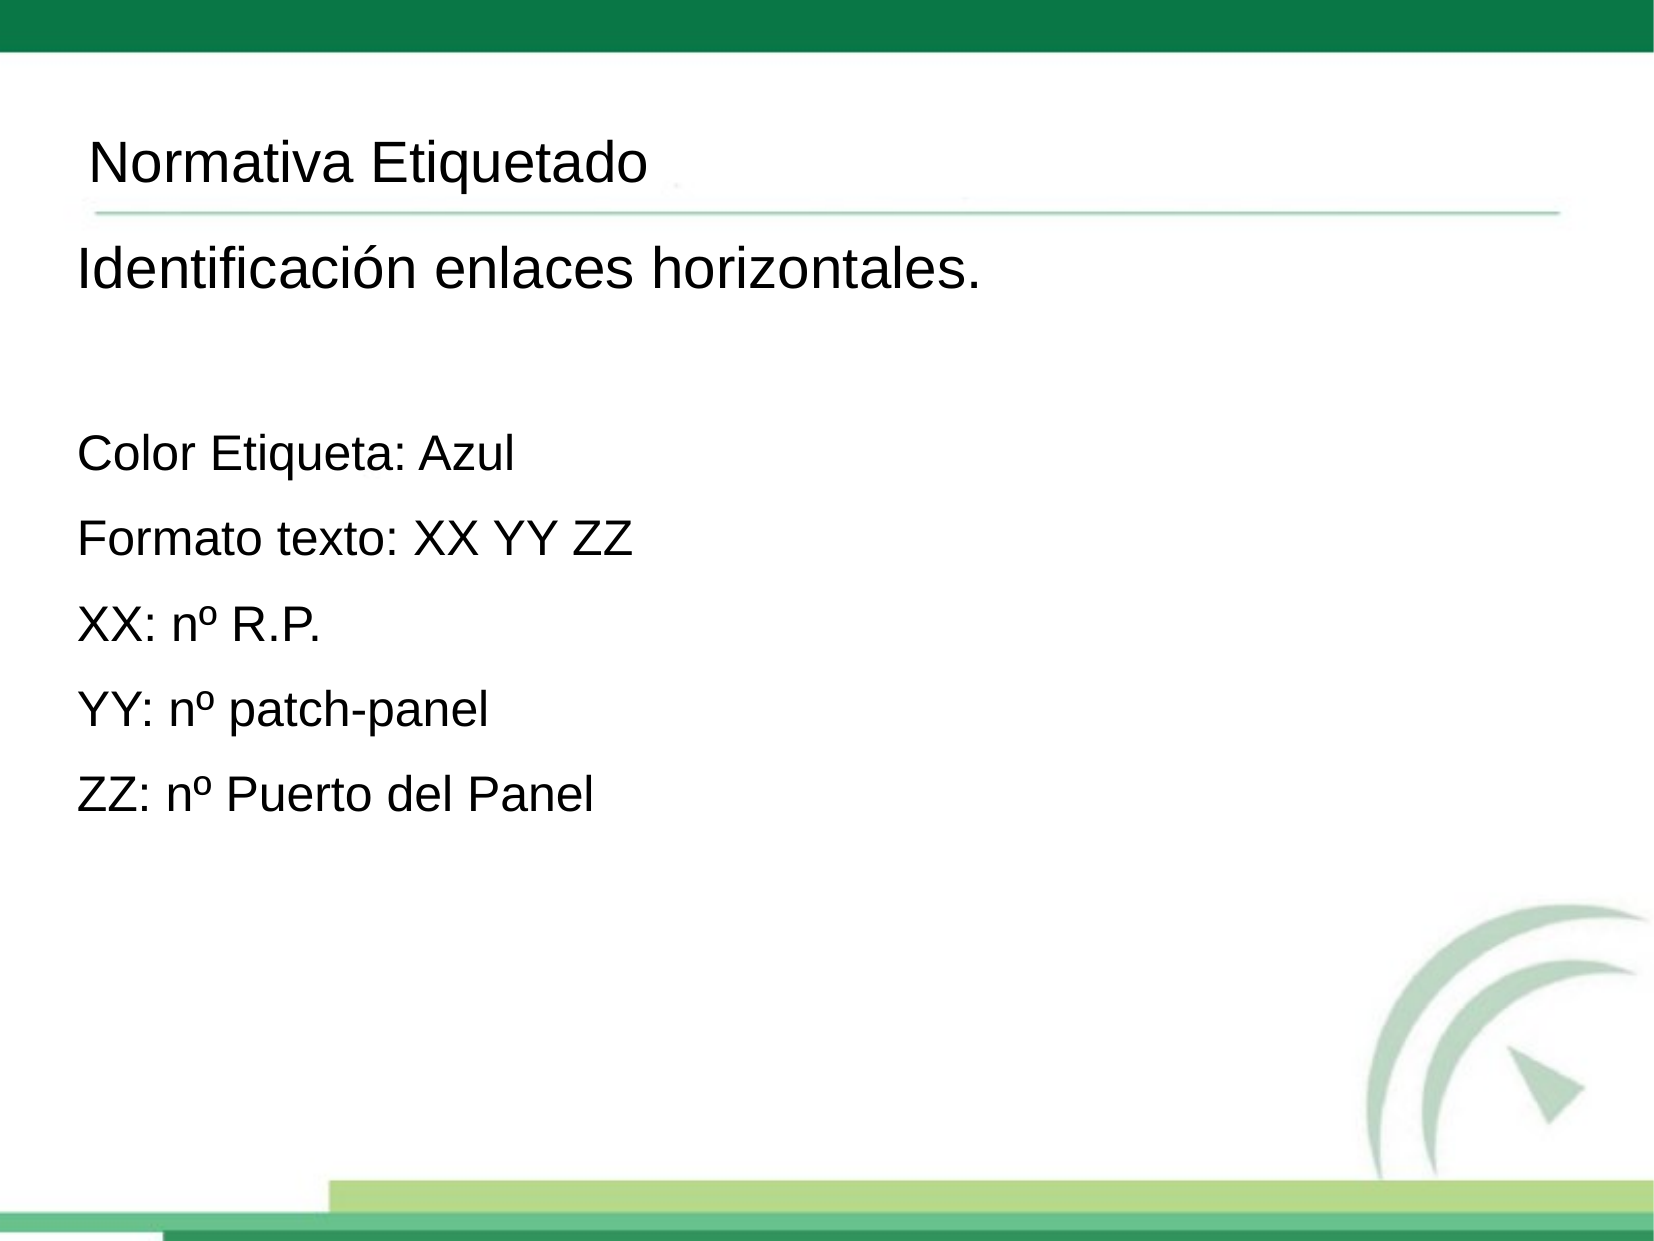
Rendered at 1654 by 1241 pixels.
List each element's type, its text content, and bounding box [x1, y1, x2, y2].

title Normativa Etiquetado [88, 66, 1577, 259]
list Identificación enlaces horizontales. Color Etiqueta: Azul Formato texto: XX YY ZZ XX: nº R.P. YY: nº patch-panel ZZ: nº Puerto del Panel [76, 236, 1565, 1040]
picture [0, 0, 1654, 1241]
